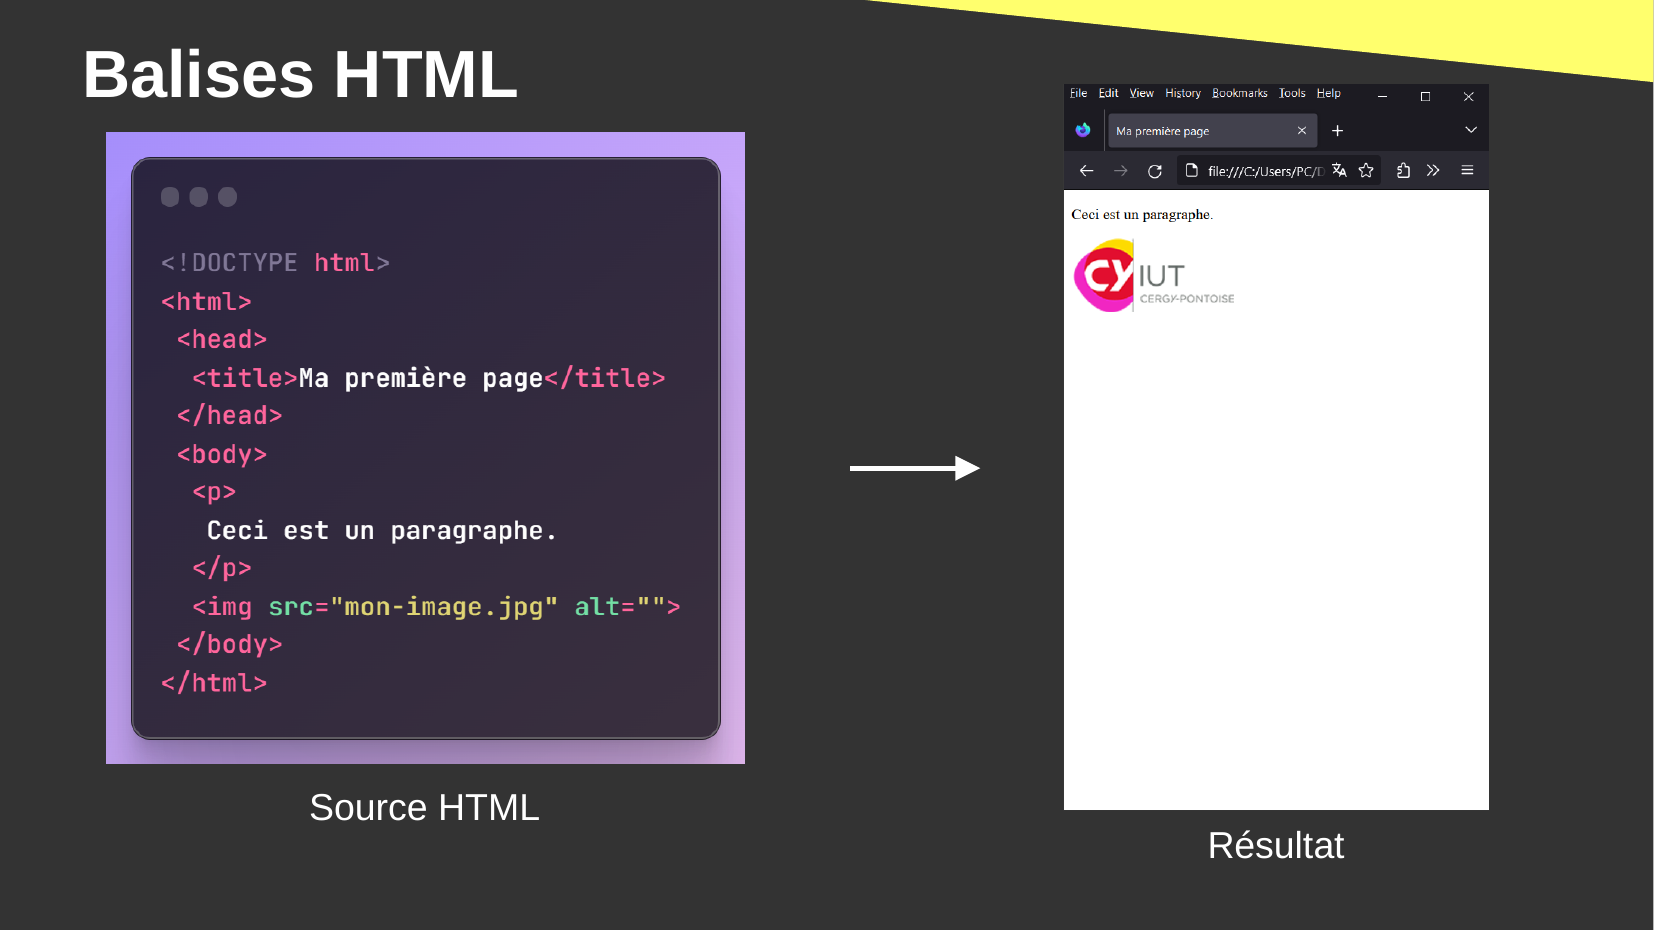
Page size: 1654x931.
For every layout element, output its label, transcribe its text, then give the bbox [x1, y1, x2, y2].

text_box Résultat [1111, 817, 1441, 875]
picture [106, 132, 745, 764]
title Balises HTML [82, 36, 1571, 114]
text_box [865, 0, 1654, 83]
picture [1062, 82, 1489, 811]
text_box Source HTML [259, 779, 590, 837]
